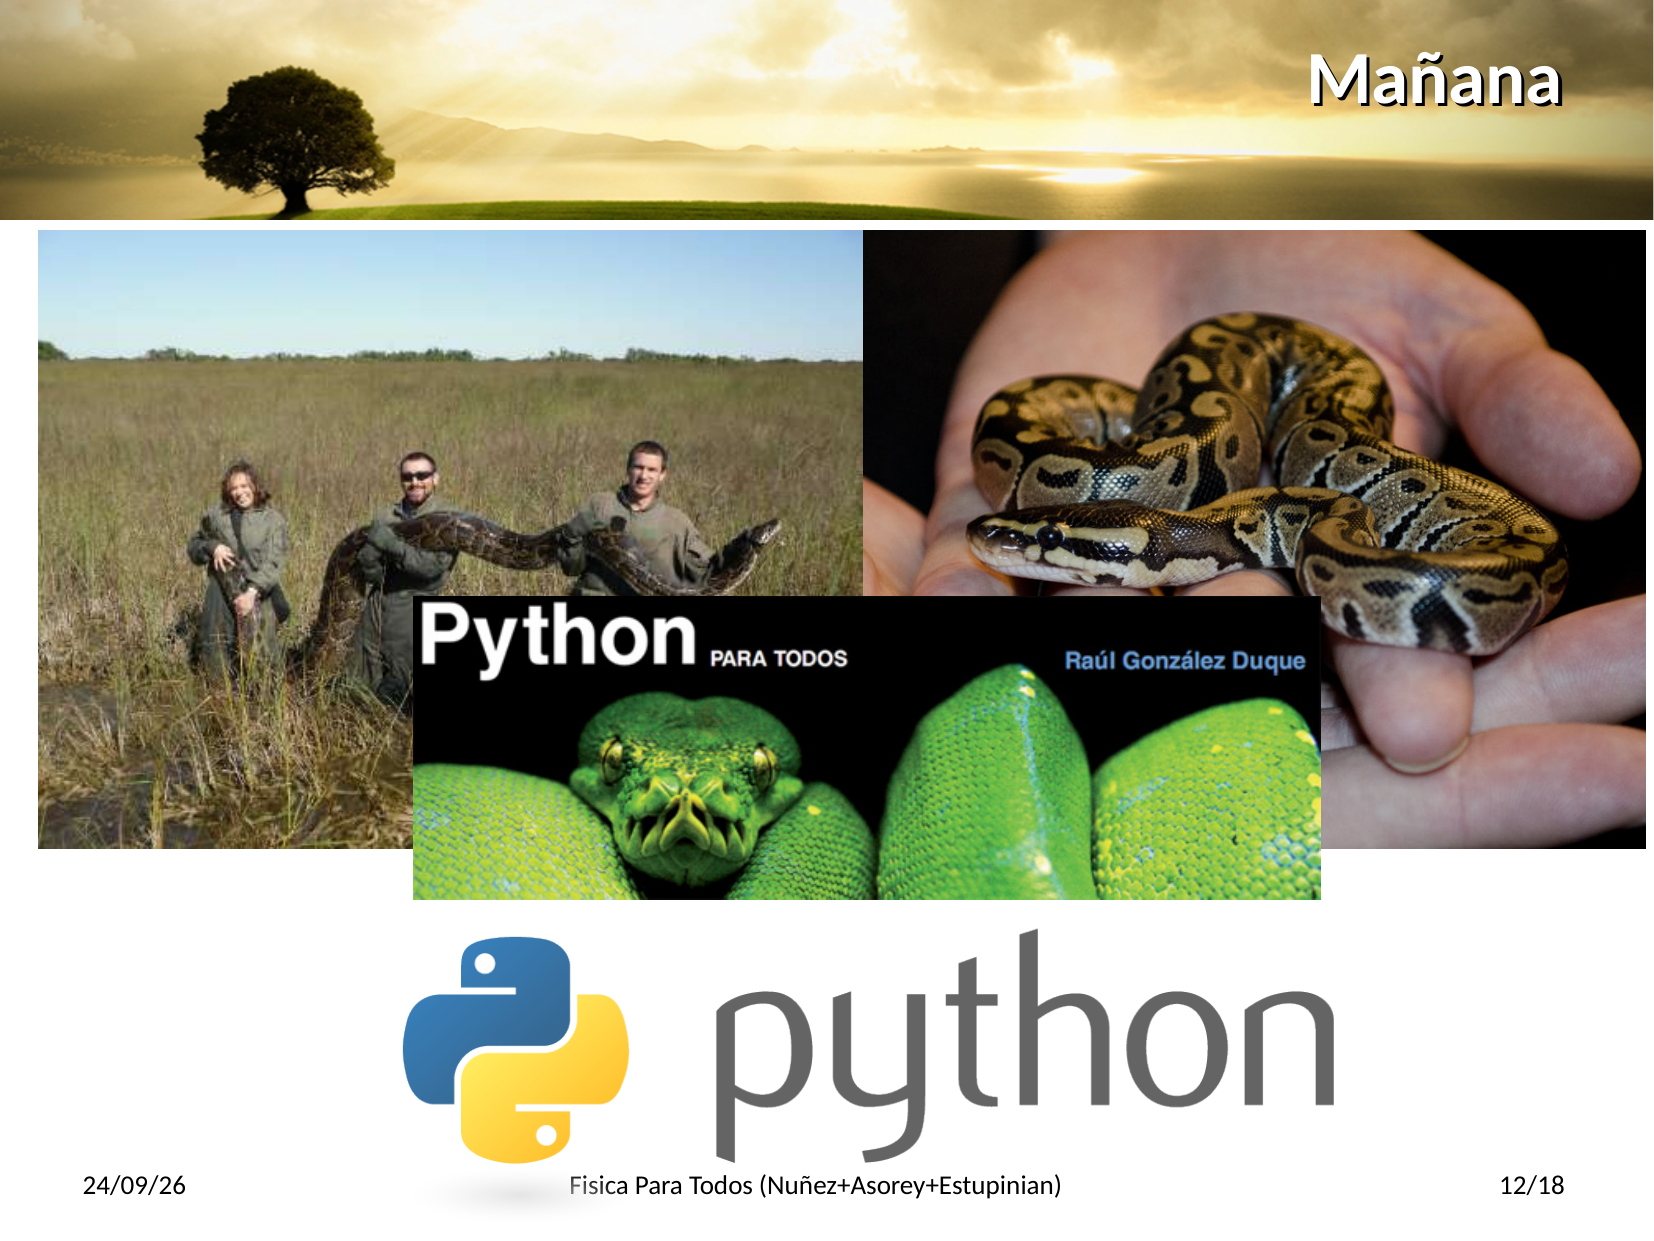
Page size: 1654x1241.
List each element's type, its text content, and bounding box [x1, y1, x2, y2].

picture [38, 230, 1646, 1241]
picture [0, 0, 1654, 220]
title Mañana [75, 19, 1564, 151]
